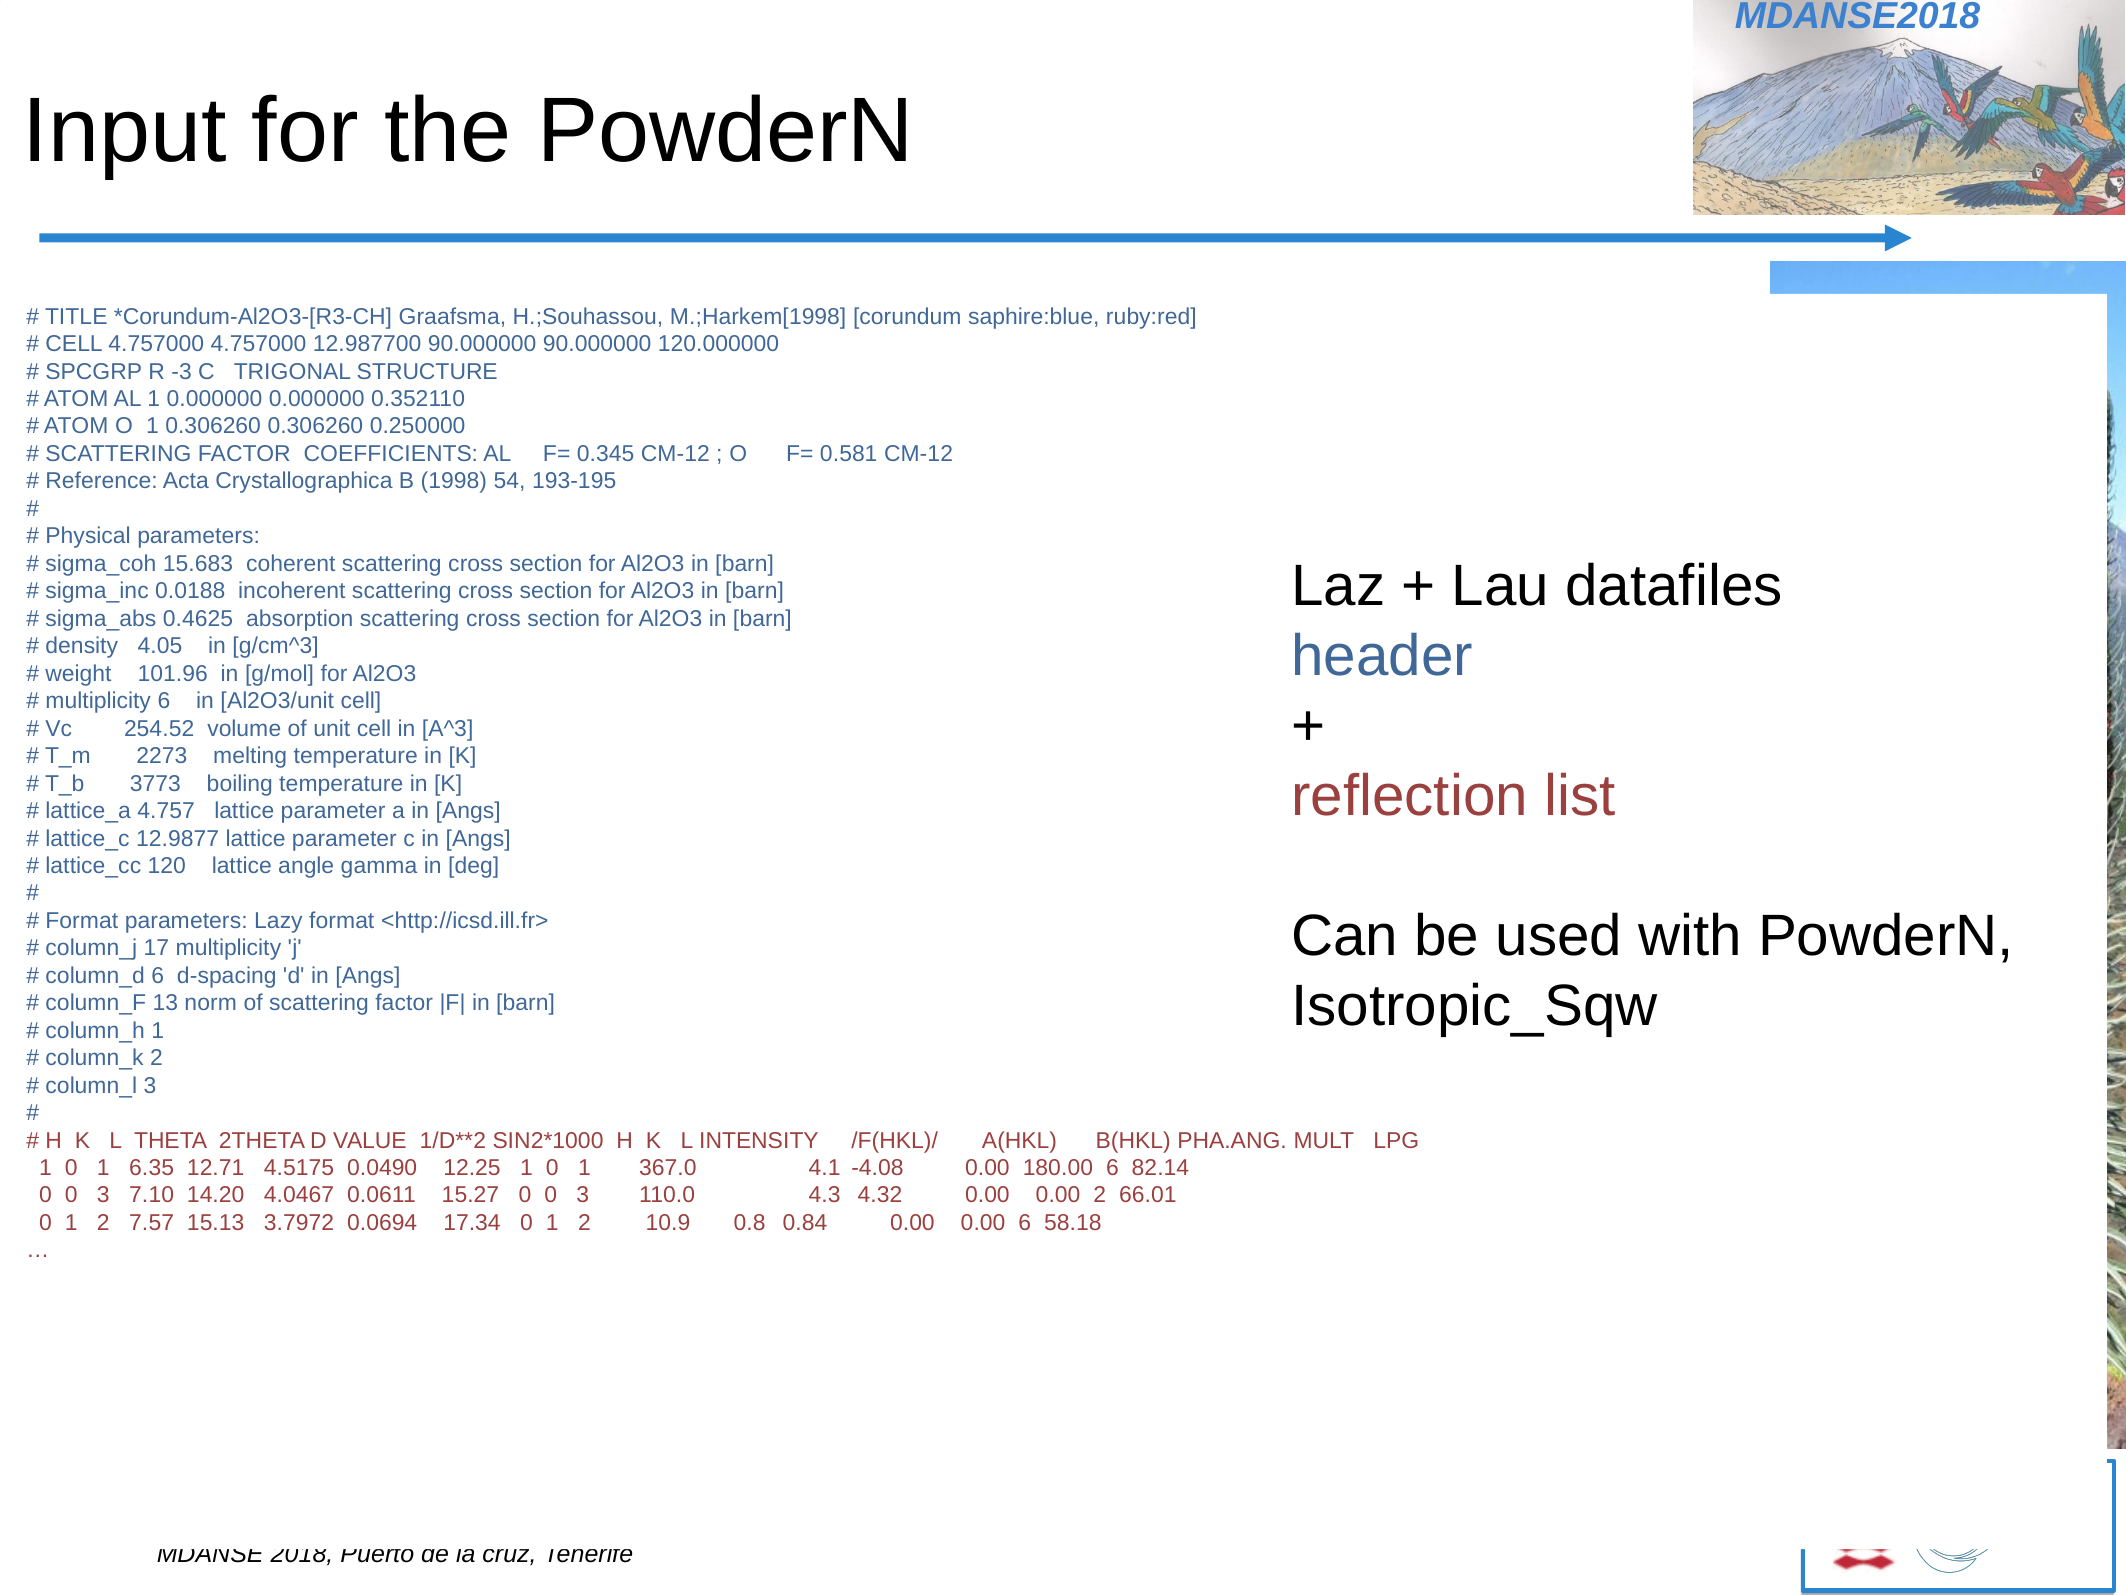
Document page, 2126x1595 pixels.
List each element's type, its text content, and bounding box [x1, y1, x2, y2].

text_box Input for the PowderN [22, 40, 1406, 209]
picture [2028, 261, 2126, 1449]
picture [1693, 0, 2125, 215]
picture [1832, 1550, 1897, 1573]
text_box # TITLE *Corundum-Al2O3-[R3-CH] Graafsma, H.;Souhassou, M.;Harkem[1998] [corundum saphire:blue, ruby:red] # CELL 4.757000 4.757000 12.987700 90.000000 90.000000 120.000000 # SPCGRP R -3 C TRIGONAL STRUCTURE # ATOM AL 1 0.000000 0.000000 0.352110 # ATOM O 1 0.306260 0.306260 0.250000 # SCATTERING FACTOR COEFFICIENTS: AL F= 0.345 CM-12 ; O F= 0.581 CM-12 # Reference: Acta Crystallographica B (1998) 54, 193-195 # # Physical parameters: # sigma_coh 15.683 coherent scattering cross section for Al2O3 in [barn] # sigma_inc 0.0188 incoherent scattering cross section for Al2O3 in [barn] # sigma_abs 0.4625 absorption scattering cross section for Al2O3 in [barn] # density 4.05 in [g/cm^3] # weight 101.96 in [g/mol] for Al2O3 # multiplicity 6 in [Al2O3/unit cell] # Vc 254.52 volume of unit cell in [A^3] # T_m 2273 melting temperature in [K] # T_b 3773 boiling temperature in [K] # lattice_a 4.757 lattice parameter a in [Angs] # lattice_c 12.9877 lattice parameter c in [Angs] # lattice_cc 120 lattice angle gamma in [deg] # # Format parameters: Lazy format <http://icsd.ill.fr> # column_j 17 multiplicity 'j' # column_d 6 d-spacing 'd' in [Angs] # column_F 13 norm of scattering factor |F| in [barn] # column_h 1 # column_k 2 # column_l 3 # # H K L THETA 2THETA D VALUE 1/D**2 SIN2*1000 H K L INTENSITY /F(HKL)/ A(HKL) B(HKL) PHA.ANG. MULT LPG 1 0 1 6.35 12.71 4.5175 0.0490 12.25 1 0 1 367.0 4.1 -4.08 0.00 180.00 6 82.14 0 0 3 7.10 14.20 4.0467 0.0611 15.27 0 0 3 110.0 4.3 4.32 0.00 0.00 2 66.01 0 1 2 7.57 15.13 3.7972 0.0694 17.34 0 1 2 10.9 0.8 0.84 0.00 0.00 6 58.18 … [18, 293, 2107, 1550]
picture [1908, 1550, 2085, 1573]
text_box Laz + Lau datafiles header + reflection list Can be used with PowderN, Isotropic_Sqw [1291, 260, 2028, 1325]
